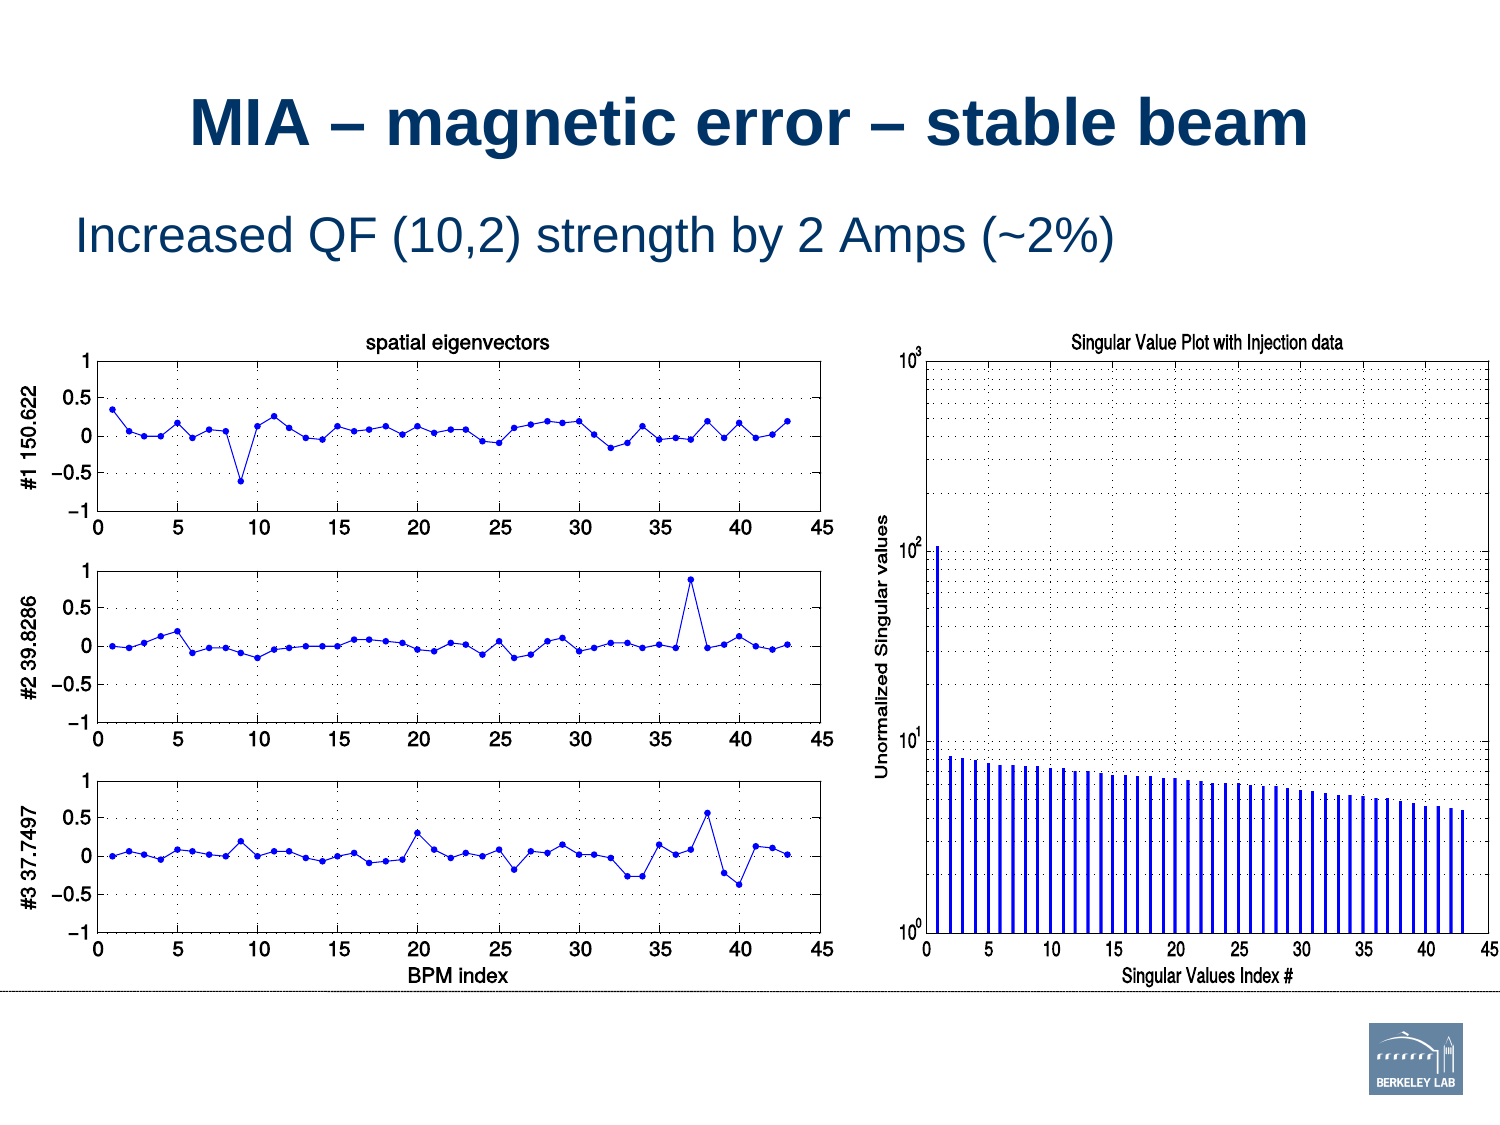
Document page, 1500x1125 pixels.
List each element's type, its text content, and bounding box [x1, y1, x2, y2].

picture [870, 332, 1500, 991]
text_box Increased QF (10,2) strength by 2 Amps (~2%) [60, 195, 1471, 270]
picture [1369, 1023, 1463, 1095]
picture [15, 332, 836, 991]
title MIA – magnetic error – stable beam [111, 42, 1389, 195]
